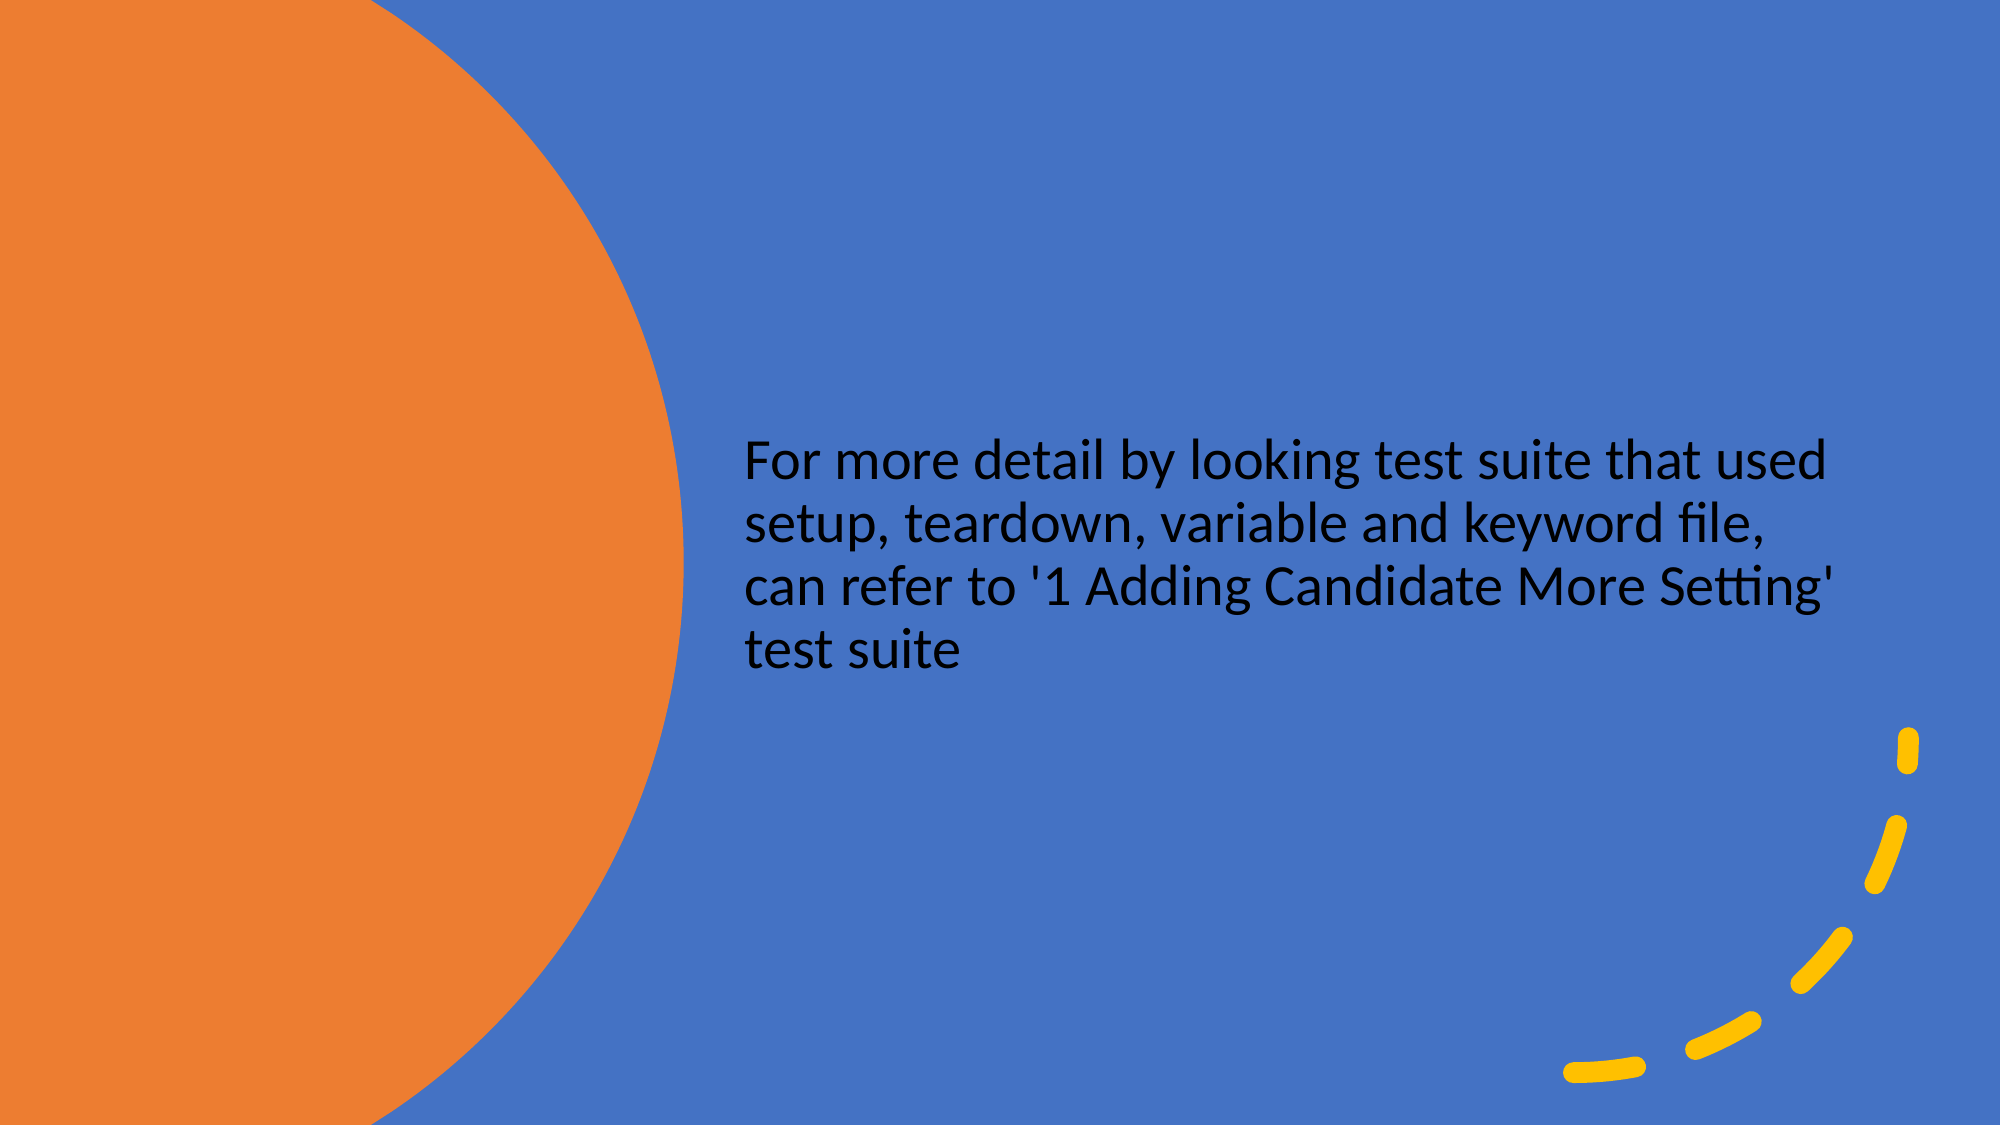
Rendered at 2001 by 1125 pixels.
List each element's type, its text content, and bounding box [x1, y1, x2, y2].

text_box [0, 0, 2000, 1125]
list For more detail by looking test suite that used setup, teardown, variable and keyword file, can refer to '1 Adding Candidate More Setting' test suite [729, 97, 1863, 1014]
